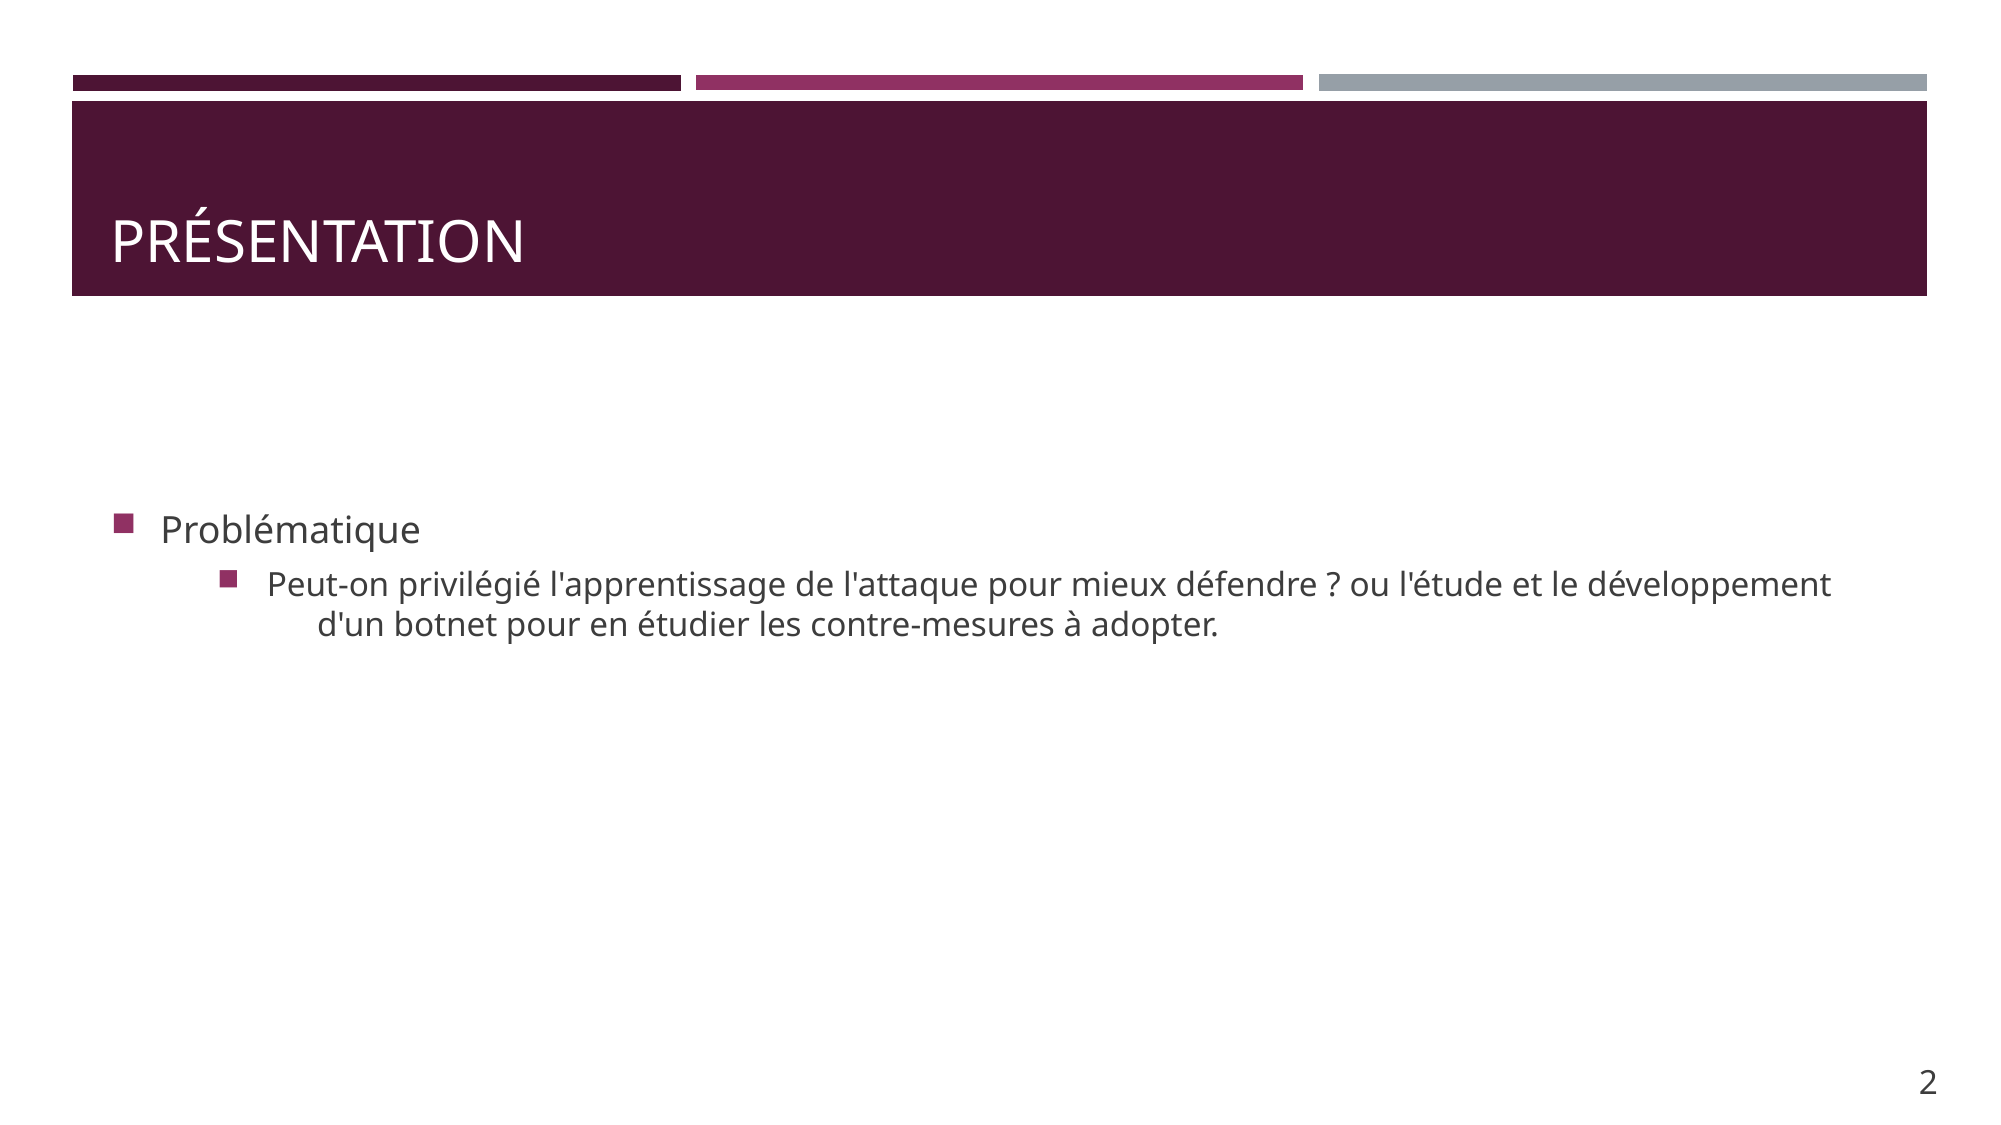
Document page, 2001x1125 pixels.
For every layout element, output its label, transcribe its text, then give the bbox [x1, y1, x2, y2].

text_box 2 [1797, 1053, 1968, 1109]
title Présentation [95, 115, 1905, 282]
list Problématique Peut-on privilégié l'apprentissage de l'attaque pour mieux défendre ? ou l'étude et le développement d'un botnet pour en étudier les contre-mesures à adopter. [95, 357, 1905, 844]
